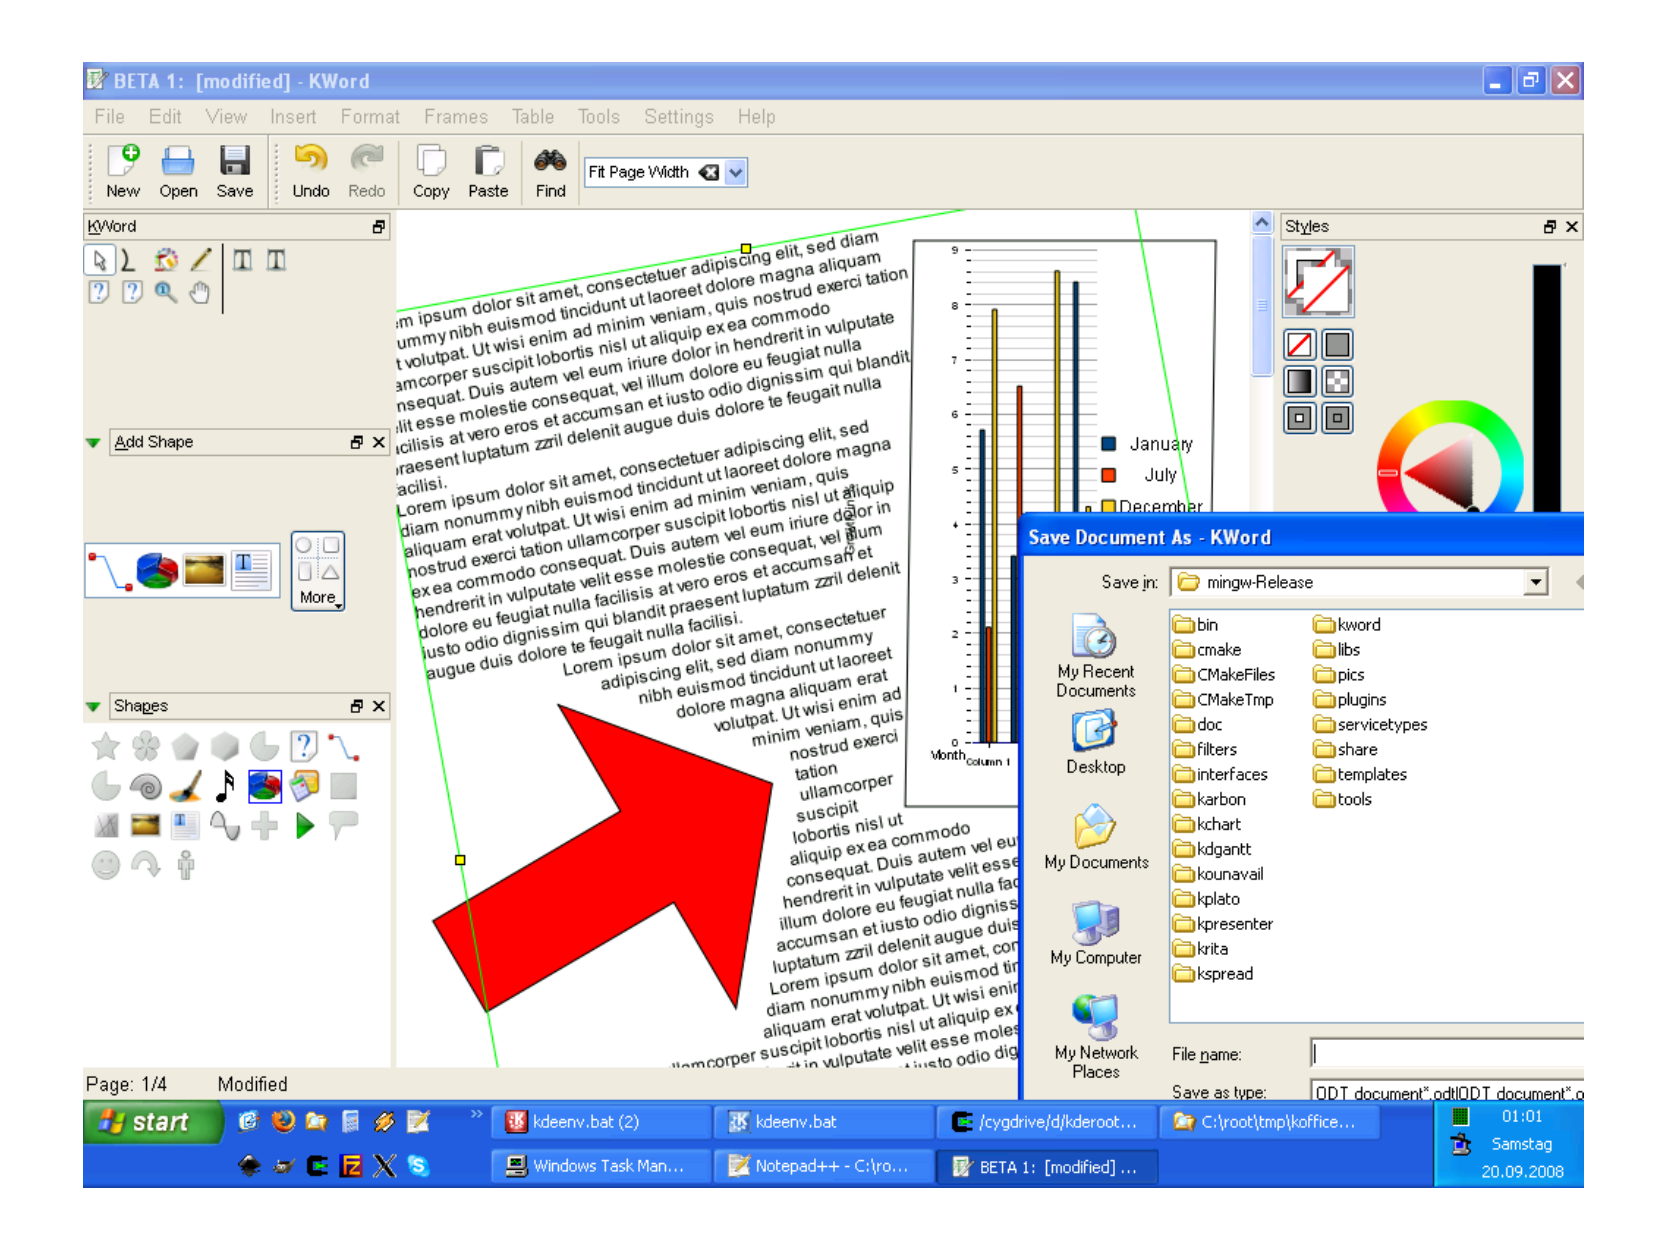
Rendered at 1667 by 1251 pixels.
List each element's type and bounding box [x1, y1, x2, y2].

picture [83, 62, 1584, 1188]
